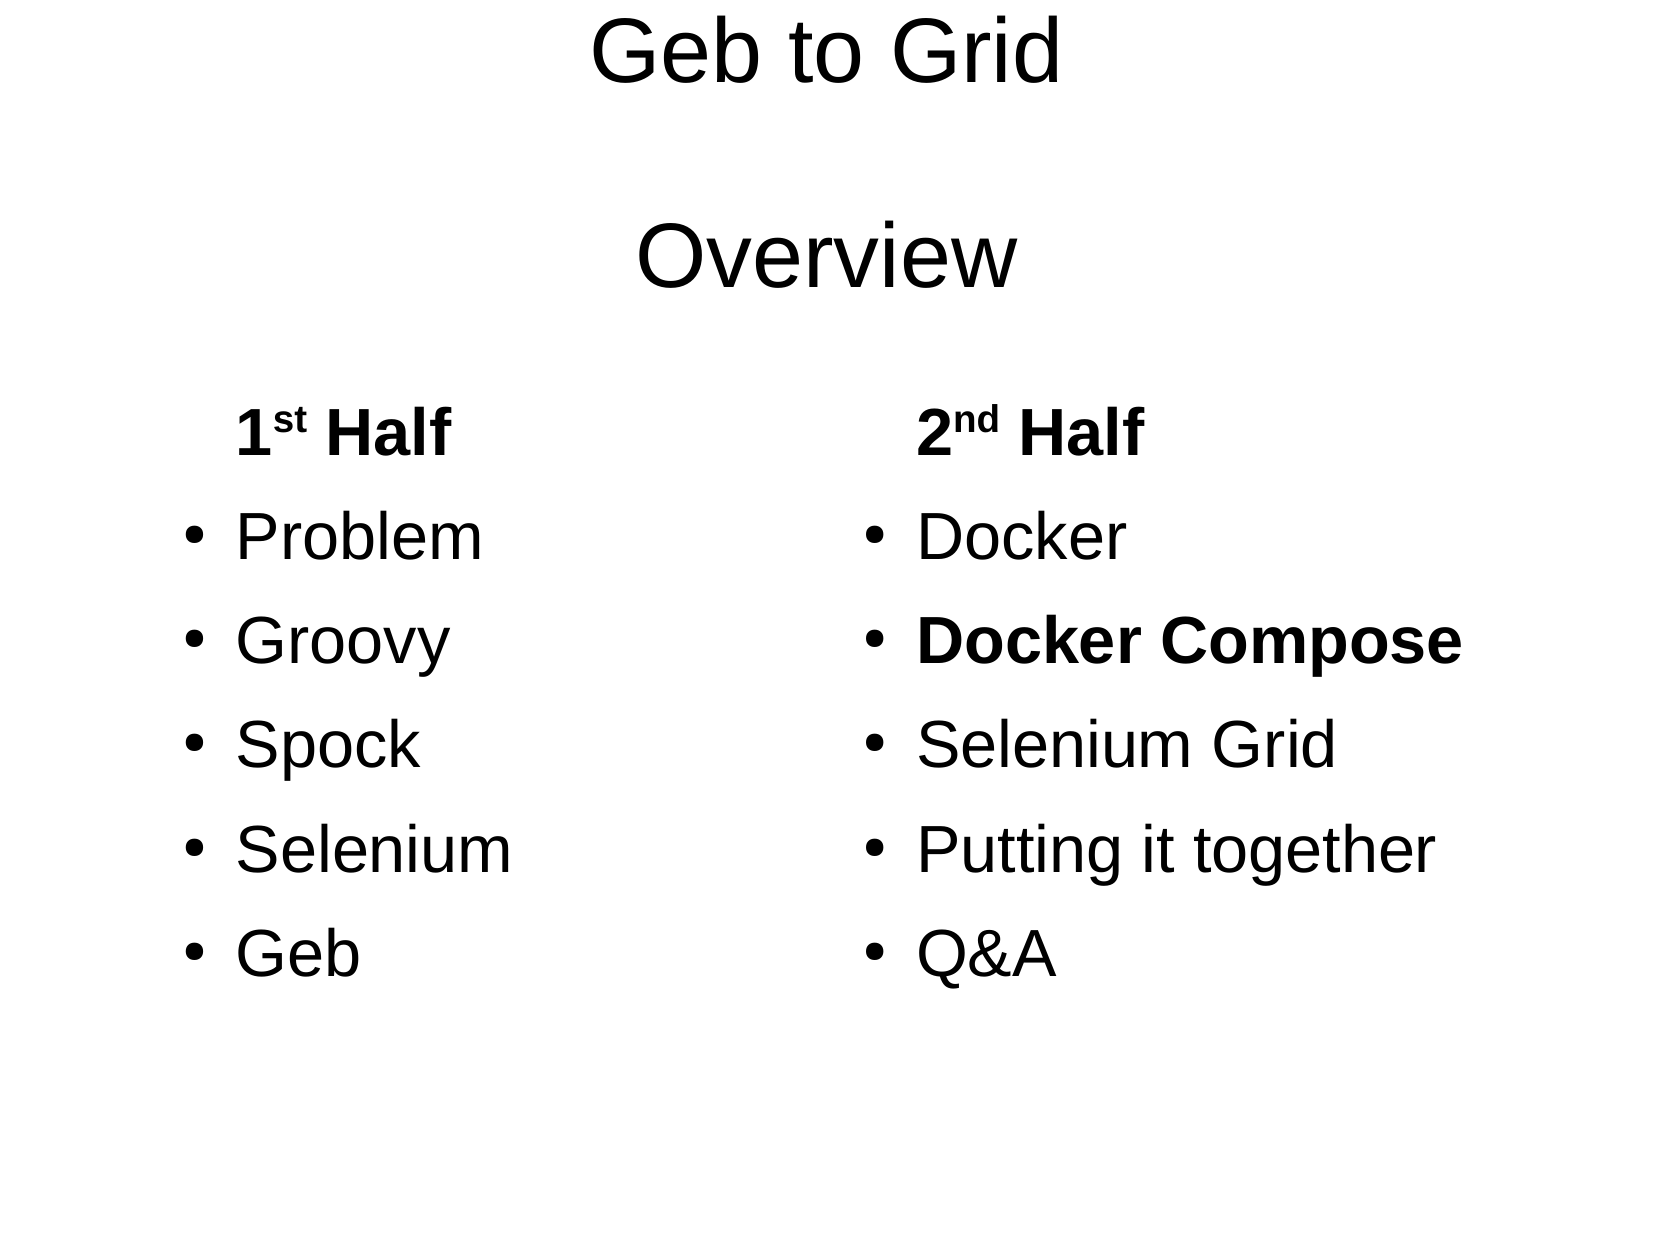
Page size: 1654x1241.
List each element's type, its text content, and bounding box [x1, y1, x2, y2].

list 2nd Half Docker Docker Compose Selenium Grid Putting it together Q&A [845, 290, 1572, 1010]
list 1st Half Problem Groovy Spock Selenium Geb [165, 290, 809, 1010]
title Geb to Grid Overview [82, 0, 1571, 307]
